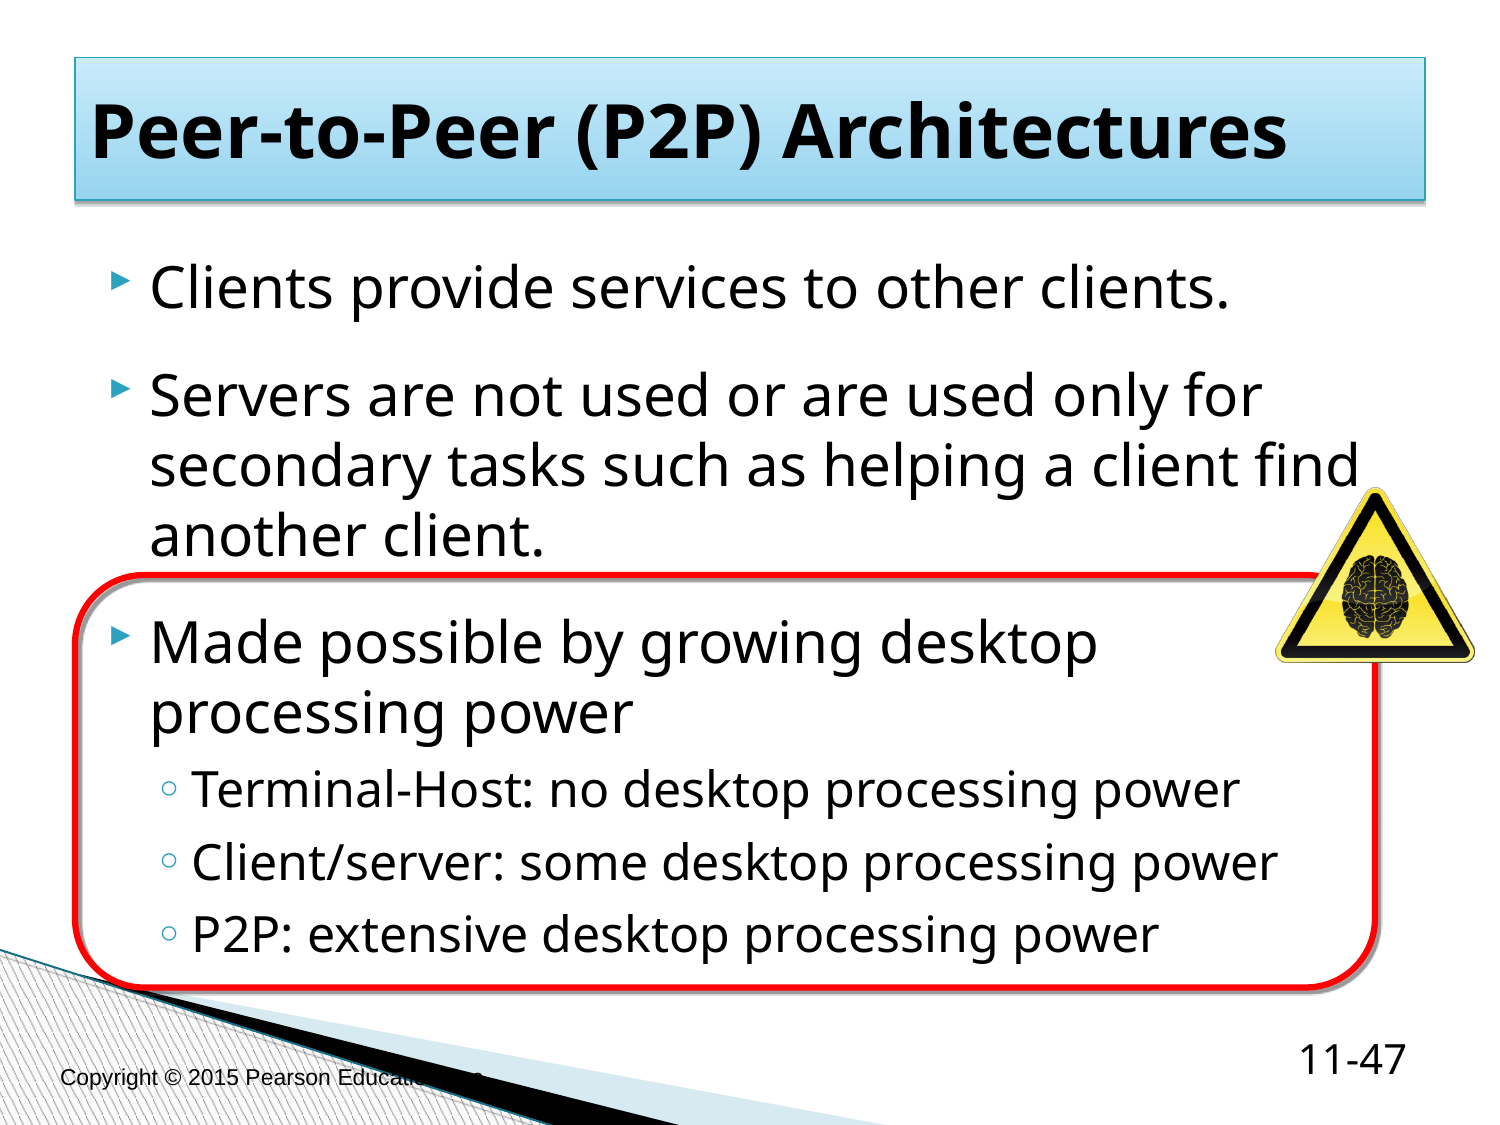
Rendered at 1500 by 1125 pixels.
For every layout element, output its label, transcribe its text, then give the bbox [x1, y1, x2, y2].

footer Copyright © 2015 Pearson Education, Inc. [37, 1050, 513, 1098]
picture [0, 952, 543, 1125]
list Clients provide services to other clients. Servers are not used or are used only for secondary tasks such as helping a client find another client. Made possible by growing desktop processing power Terminal-Host: no desktop processing power Client/server: some desktop processing power P2P: extensive desktop processing power [84, 584, 1371, 984]
list Clients provide services to other clients. Servers are not used or are used only for secondary tasks such as helping a client find another client. Made possible by growing desktop processing power Terminal-Host: no desktop processing power Client/server: some desktop processing power P2P: extensive desktop processing power [75, 242, 1425, 619]
picture [1275, 487, 1475, 663]
list Clients provide services to other clients. Servers are not used or are used only for secondary tasks such as helping a client find another client. Made possible by growing desktop processing power Terminal-Host: no desktop processing power Client/server: some desktop processing power P2P: extensive desktop processing power [75, 663, 1425, 1025]
title Peer-to-Peer (P2P) Architectures [75, 57, 1425, 200]
slide_number 11-<number> [1250, 1037, 1423, 1098]
